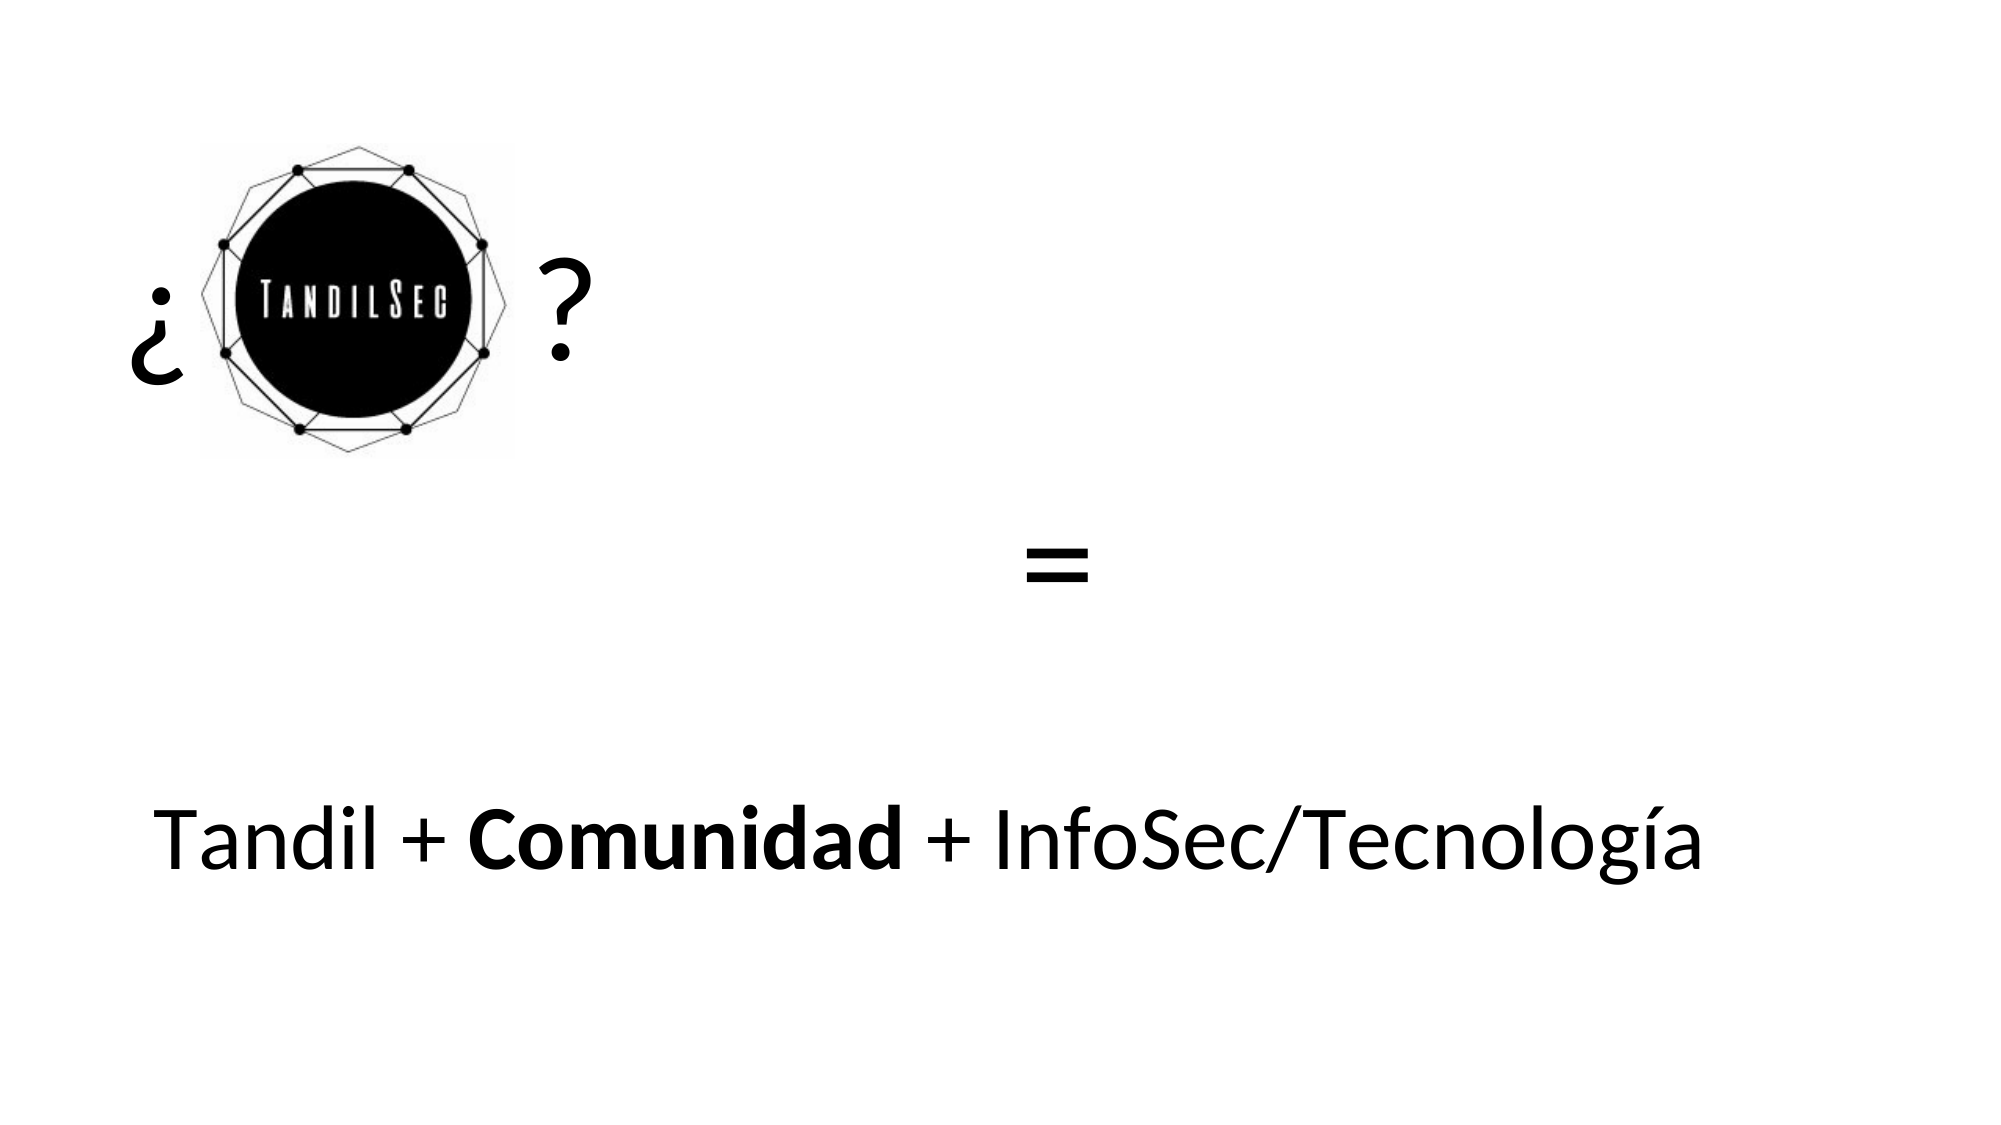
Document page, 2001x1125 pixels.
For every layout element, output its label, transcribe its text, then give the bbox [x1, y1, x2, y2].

picture [200, 144, 515, 459]
text_box ? [515, 202, 609, 400]
text_box ¿ [107, 202, 200, 400]
list Tandil + Comunidad + InfoSec/Tecnología [80, 782, 1931, 1046]
text_box = [1005, 455, 1099, 653]
